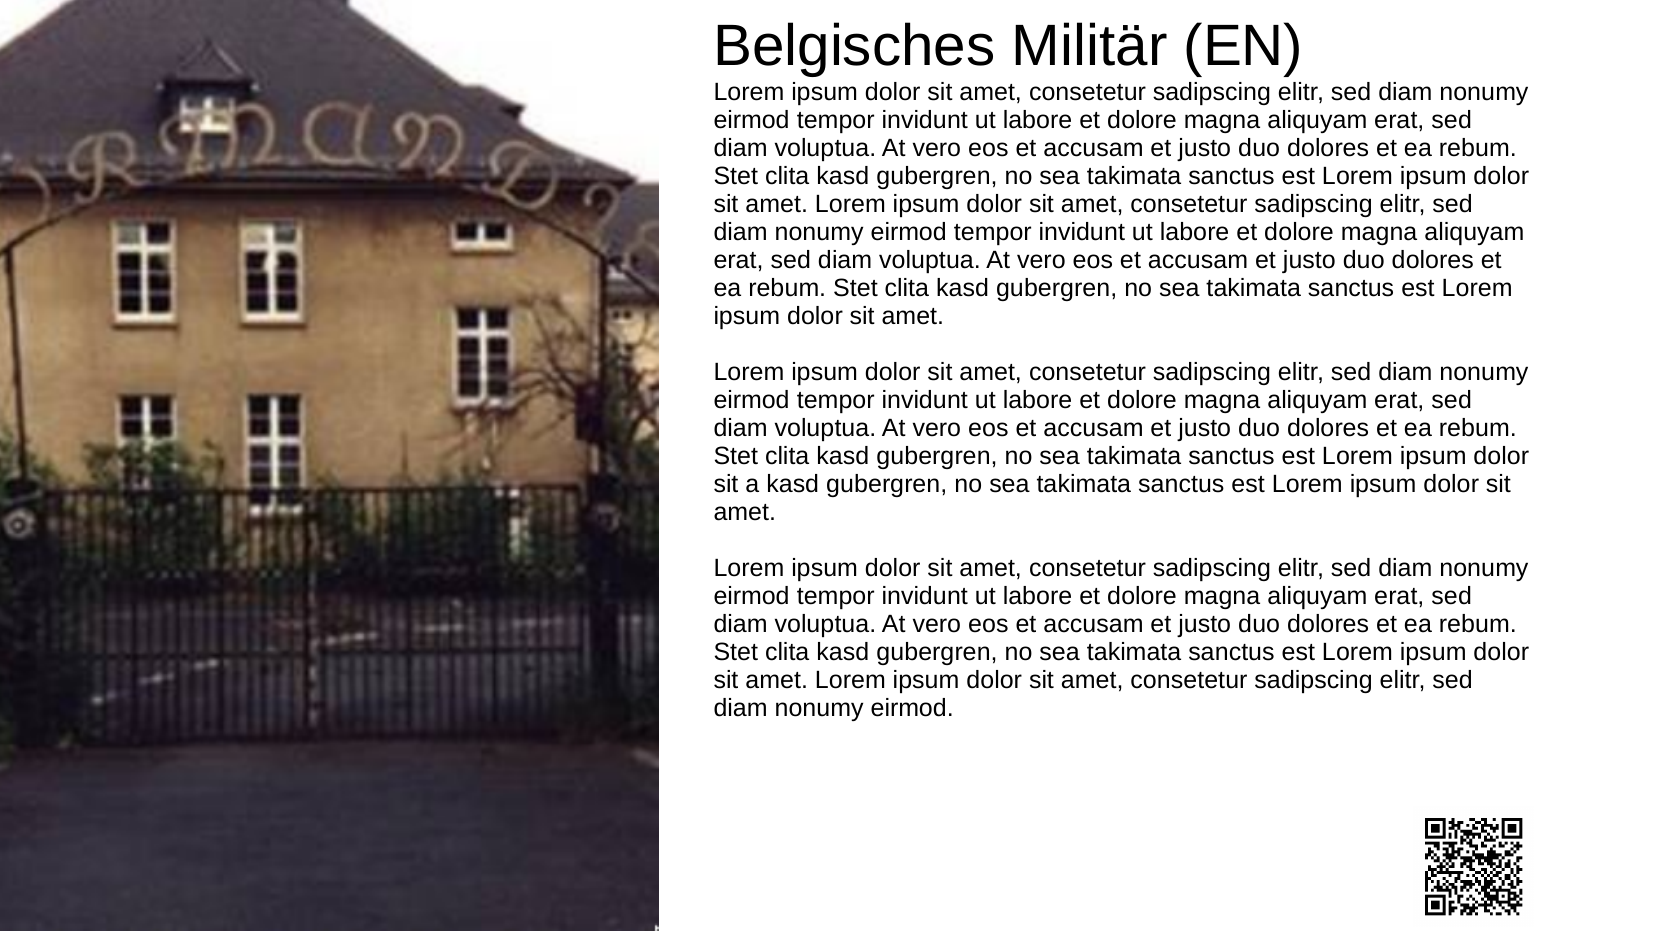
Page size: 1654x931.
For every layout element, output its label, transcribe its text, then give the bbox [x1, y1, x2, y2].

title Belgisches Militär (EN) Lorem ipsum dolor sit amet, consetetur sadipscing elitr, sed diam nonumy eirmod tempor invidunt ut labore et dolore magna aliquyam erat, sed diam voluptua. At vero eos et accusam et justo duo dolores et ea rebum. Stet clita kasd gubergren, no sea takimata sanctus est Lorem ipsum dolor sit amet. Lorem ipsum dolor sit amet, consetetur sadipscing elitr, sed diam nonumy eirmod tempor invidunt ut labore et dolore magna aliquyam erat, sed diam voluptua. At vero eos et accusam et justo duo dolores et ea rebum. Stet clita kasd gubergren, no sea takimata sanctus est Lorem ipsum dolor sit amet. Lorem ipsum dolor sit amet, consetetur sadipscing elitr, sed diam nonumy eirmod tempor invidunt ut labore et dolore magna aliquyam erat, sed diam voluptua. At vero eos et accusam et justo duo dolores et ea rebum. Stet clita kasd gubergren, no sea takimata sanctus est Lorem ipsum dolor sit a kasd gubergren, no sea takimata sanctus est Lorem ipsum dolor sit amet. Lorem ipsum dolor sit amet, consetetur sadipscing elitr, sed diam nonumy eirmod tempor invidunt ut labore et dolore magna aliquyam erat, sed diam voluptua. At vero eos et accusam et justo duo dolores et ea rebum. Stet clita kasd gubergren, no sea takimata sanctus est Lorem ipsum dolor sit amet. Lorem ipsum dolor sit amet, consetetur sadipscing elitr, sed diam nonumy eirmod. [713, 0, 1535, 764]
picture [1413, 806, 1534, 927]
picture [0, 0, 659, 931]
